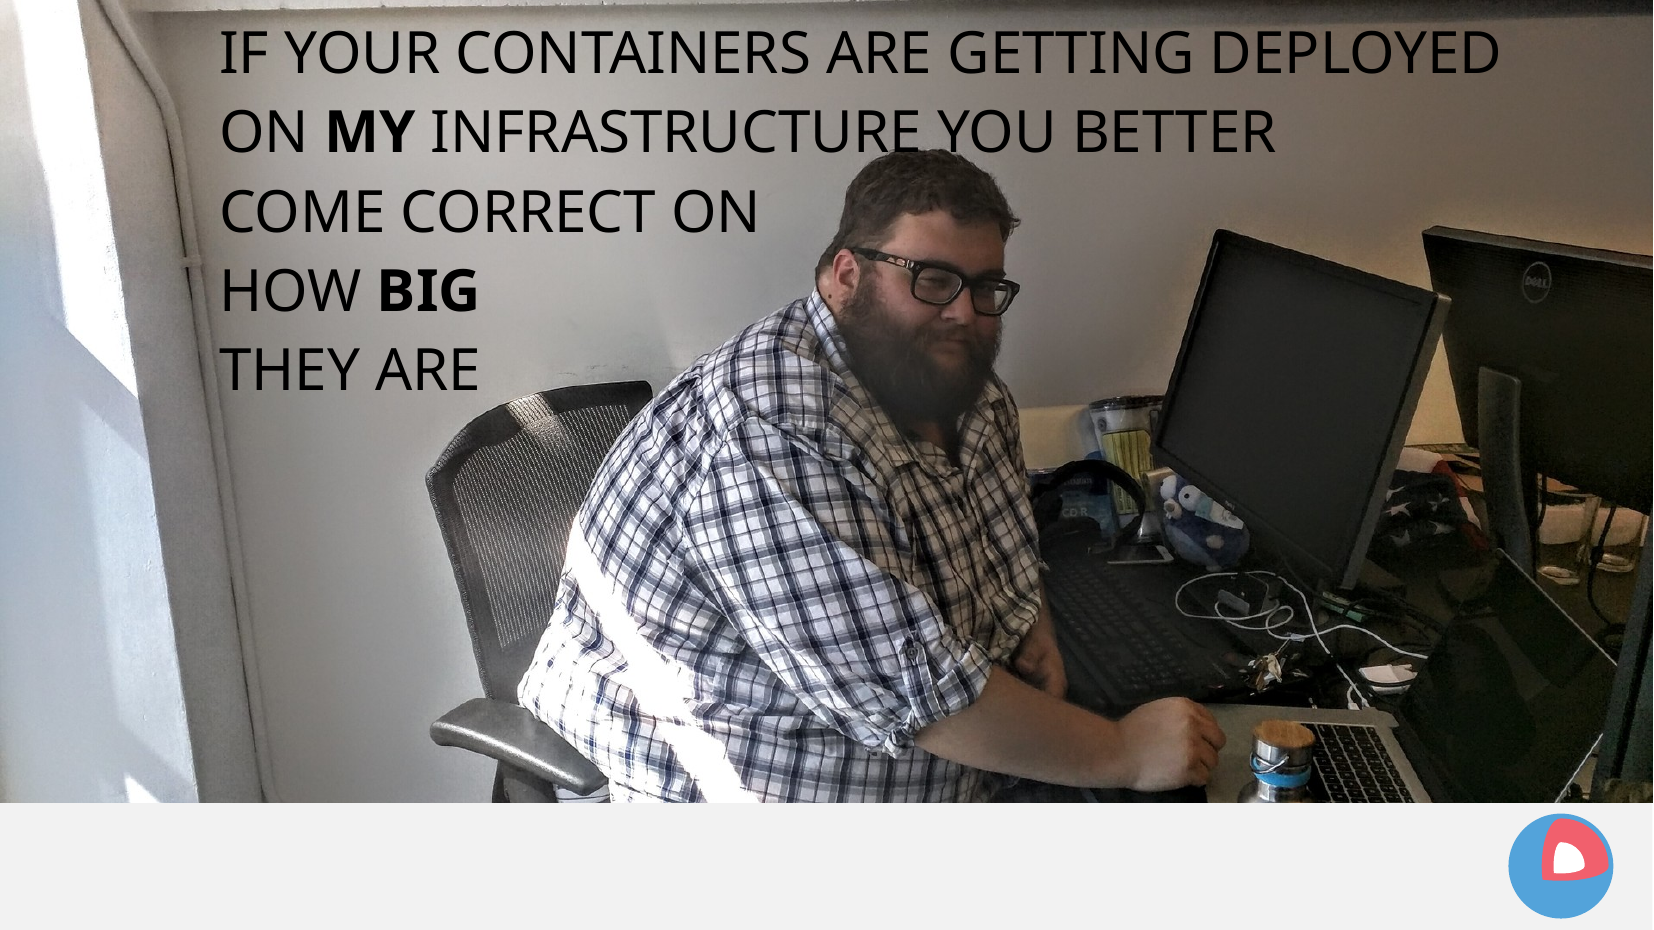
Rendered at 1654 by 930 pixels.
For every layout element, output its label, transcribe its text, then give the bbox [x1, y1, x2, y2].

picture [0, 0, 1653, 803]
text_box IF YOUR CONTAINERS ARE GETTING DEPLOYED ON MY INFRASTRUCTURE YOU BETTER COME CORRECT ON HOW BIG THEY ARE [204, 4, 1363, 387]
